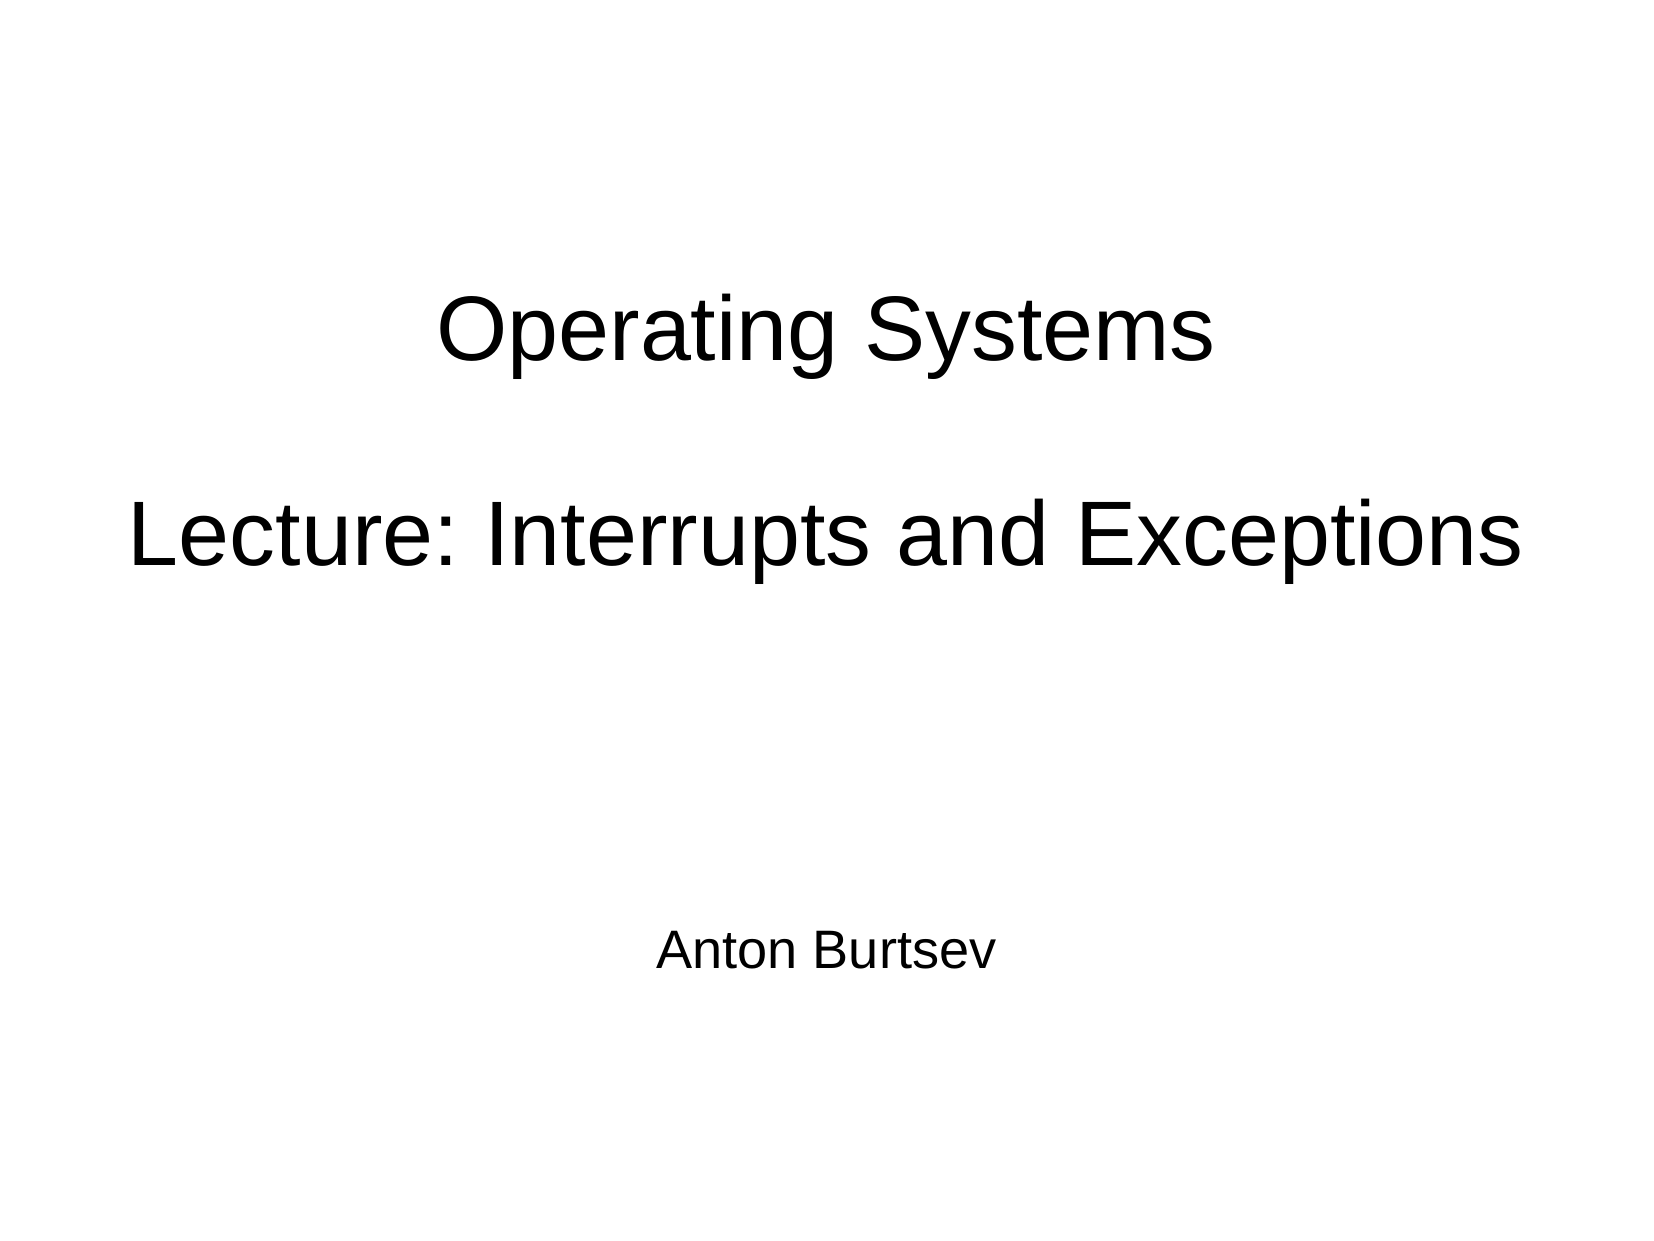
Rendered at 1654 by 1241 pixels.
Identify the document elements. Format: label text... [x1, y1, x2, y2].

subtitle Anton Burtsev [82, 637, 1571, 1109]
title Operating Systems Lecture: Interrupts and Exceptions [82, 113, 1571, 637]
